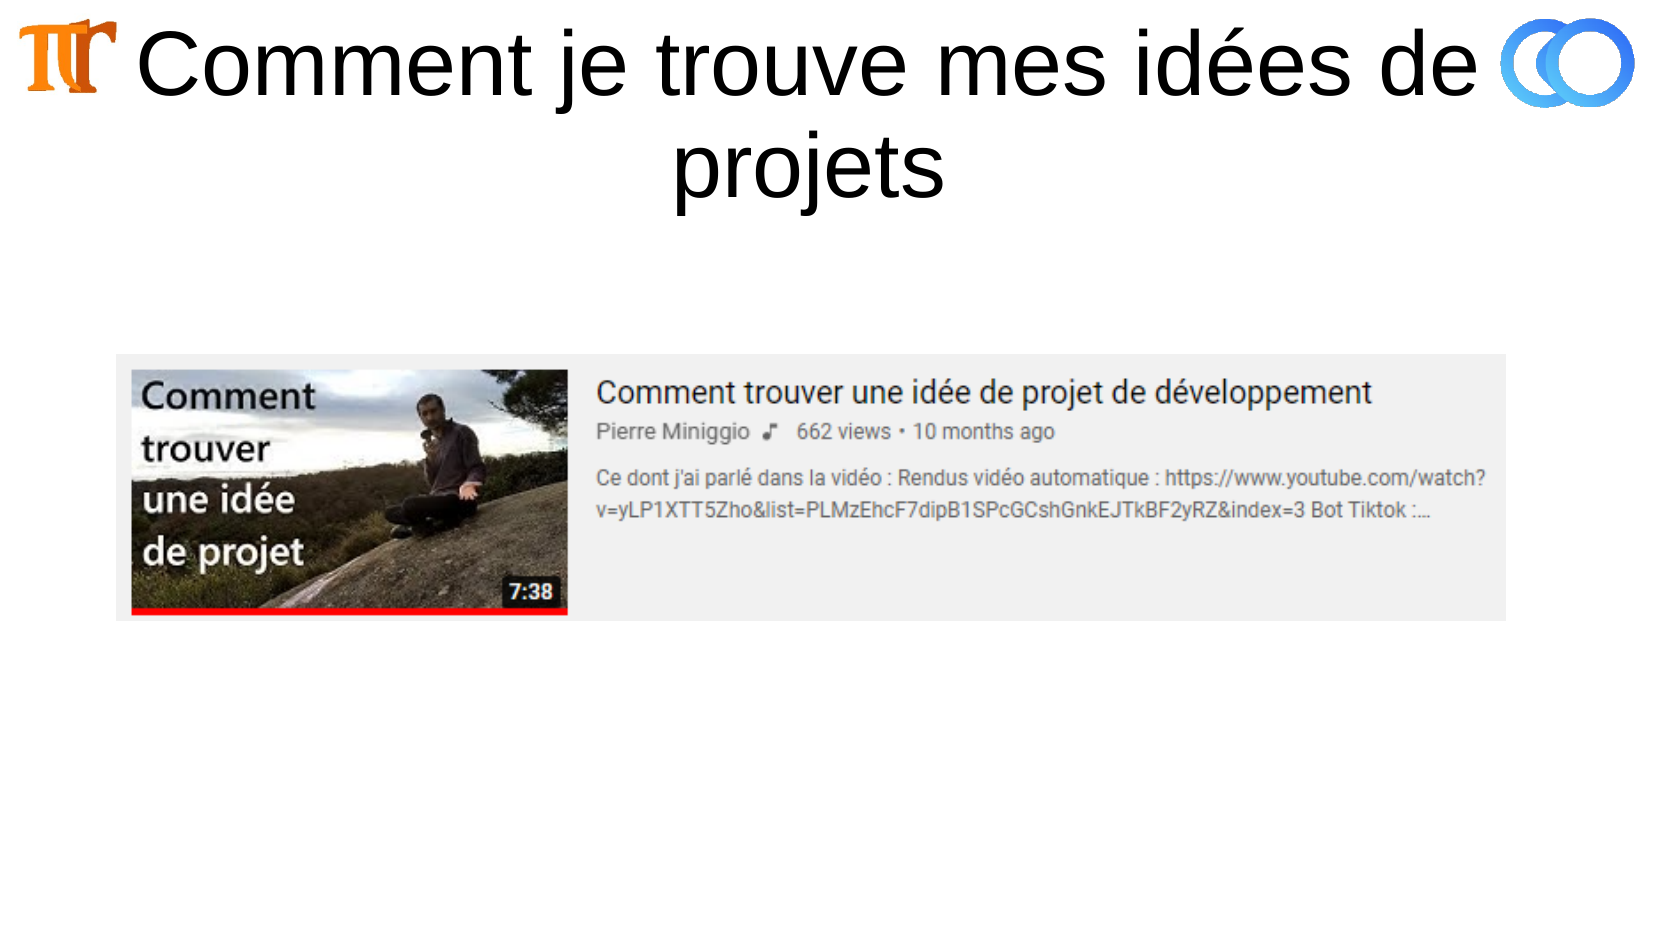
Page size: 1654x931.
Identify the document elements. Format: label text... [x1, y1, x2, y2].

picture [1450, 0, 1654, 142]
picture [17, 5, 119, 107]
title Comment je trouve mes idées de projets [64, 12, 1554, 218]
picture [116, 354, 1506, 621]
